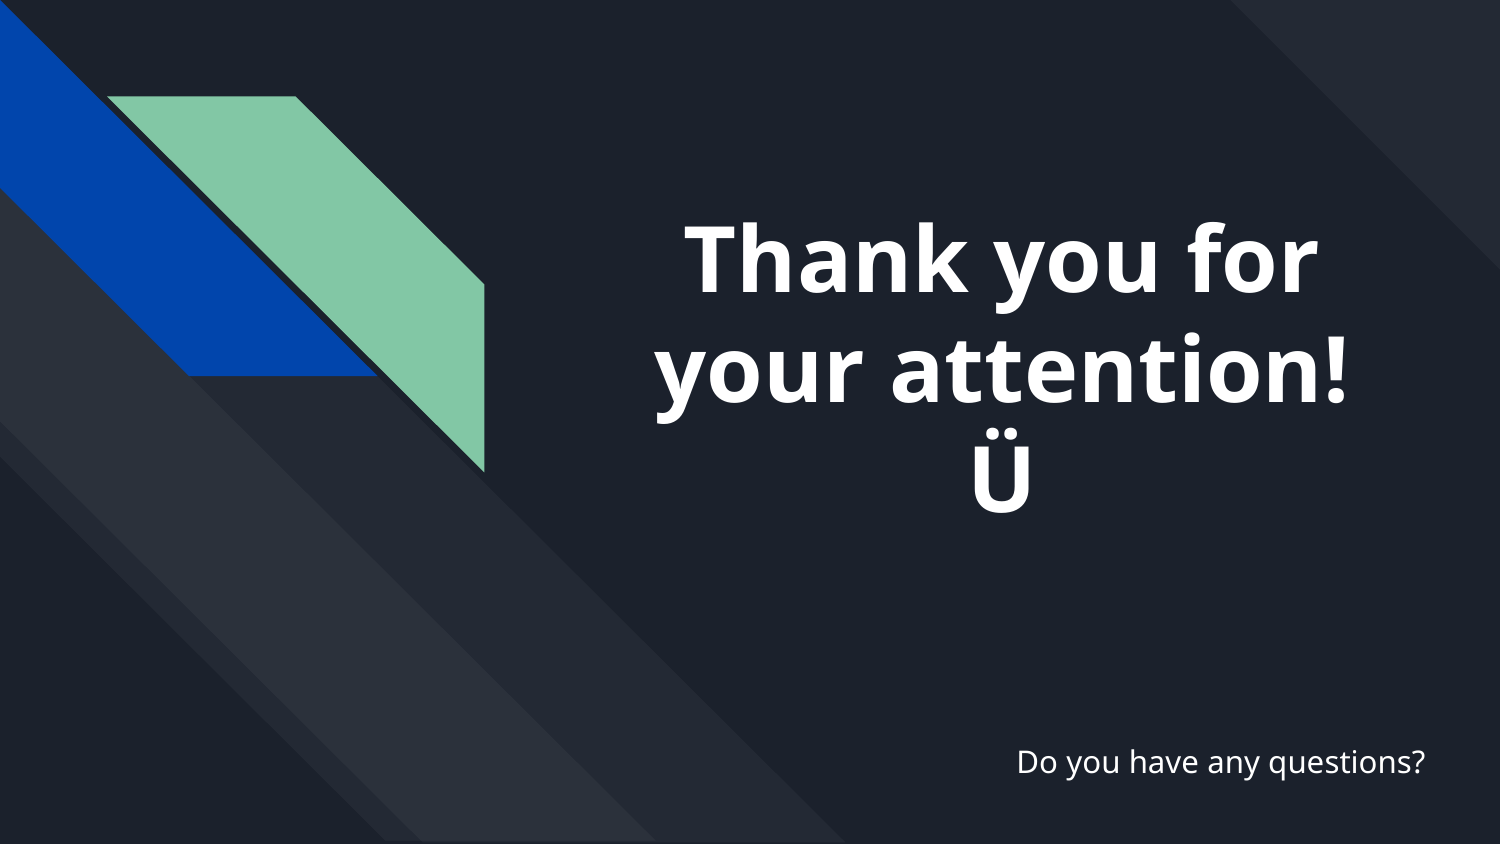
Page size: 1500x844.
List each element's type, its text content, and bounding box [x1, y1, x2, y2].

subtitle Do you have any questions? [871, 727, 1441, 811]
title Thank you for your attention! Ü [615, 186, 1390, 522]
